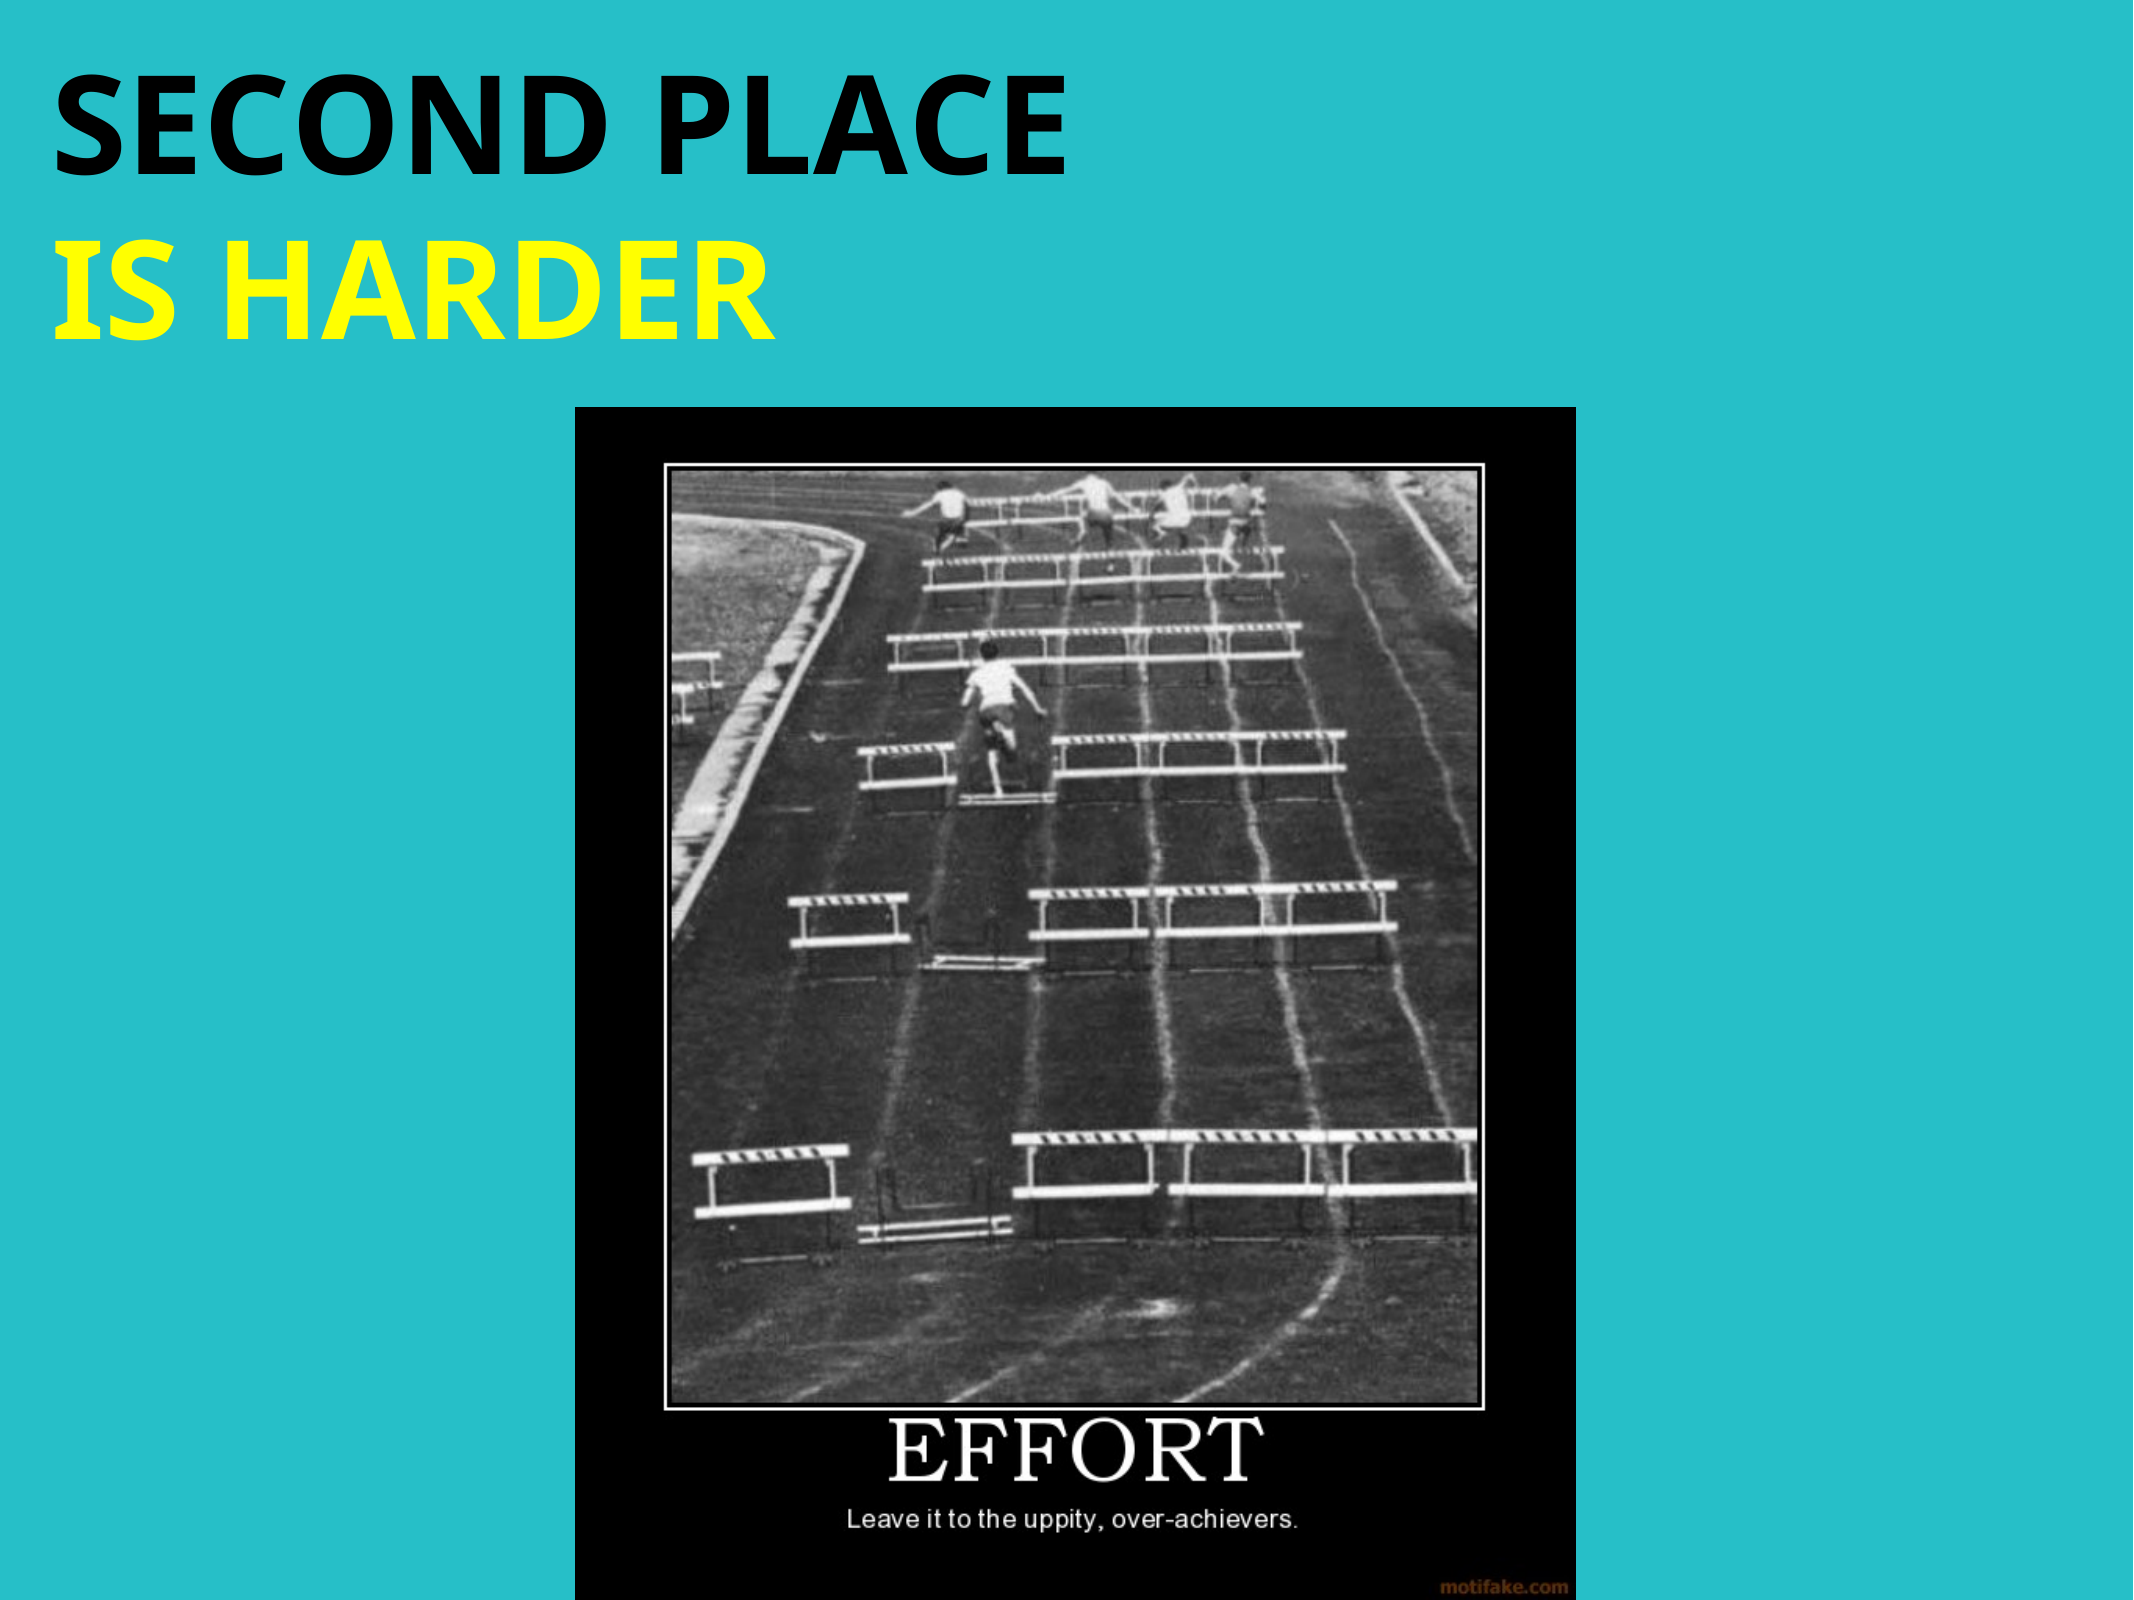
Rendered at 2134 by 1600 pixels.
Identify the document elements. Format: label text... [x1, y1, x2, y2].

picture [575, 407, 1576, 1600]
text_box SECOND PLACE IS HARDER [41, 37, 2134, 483]
